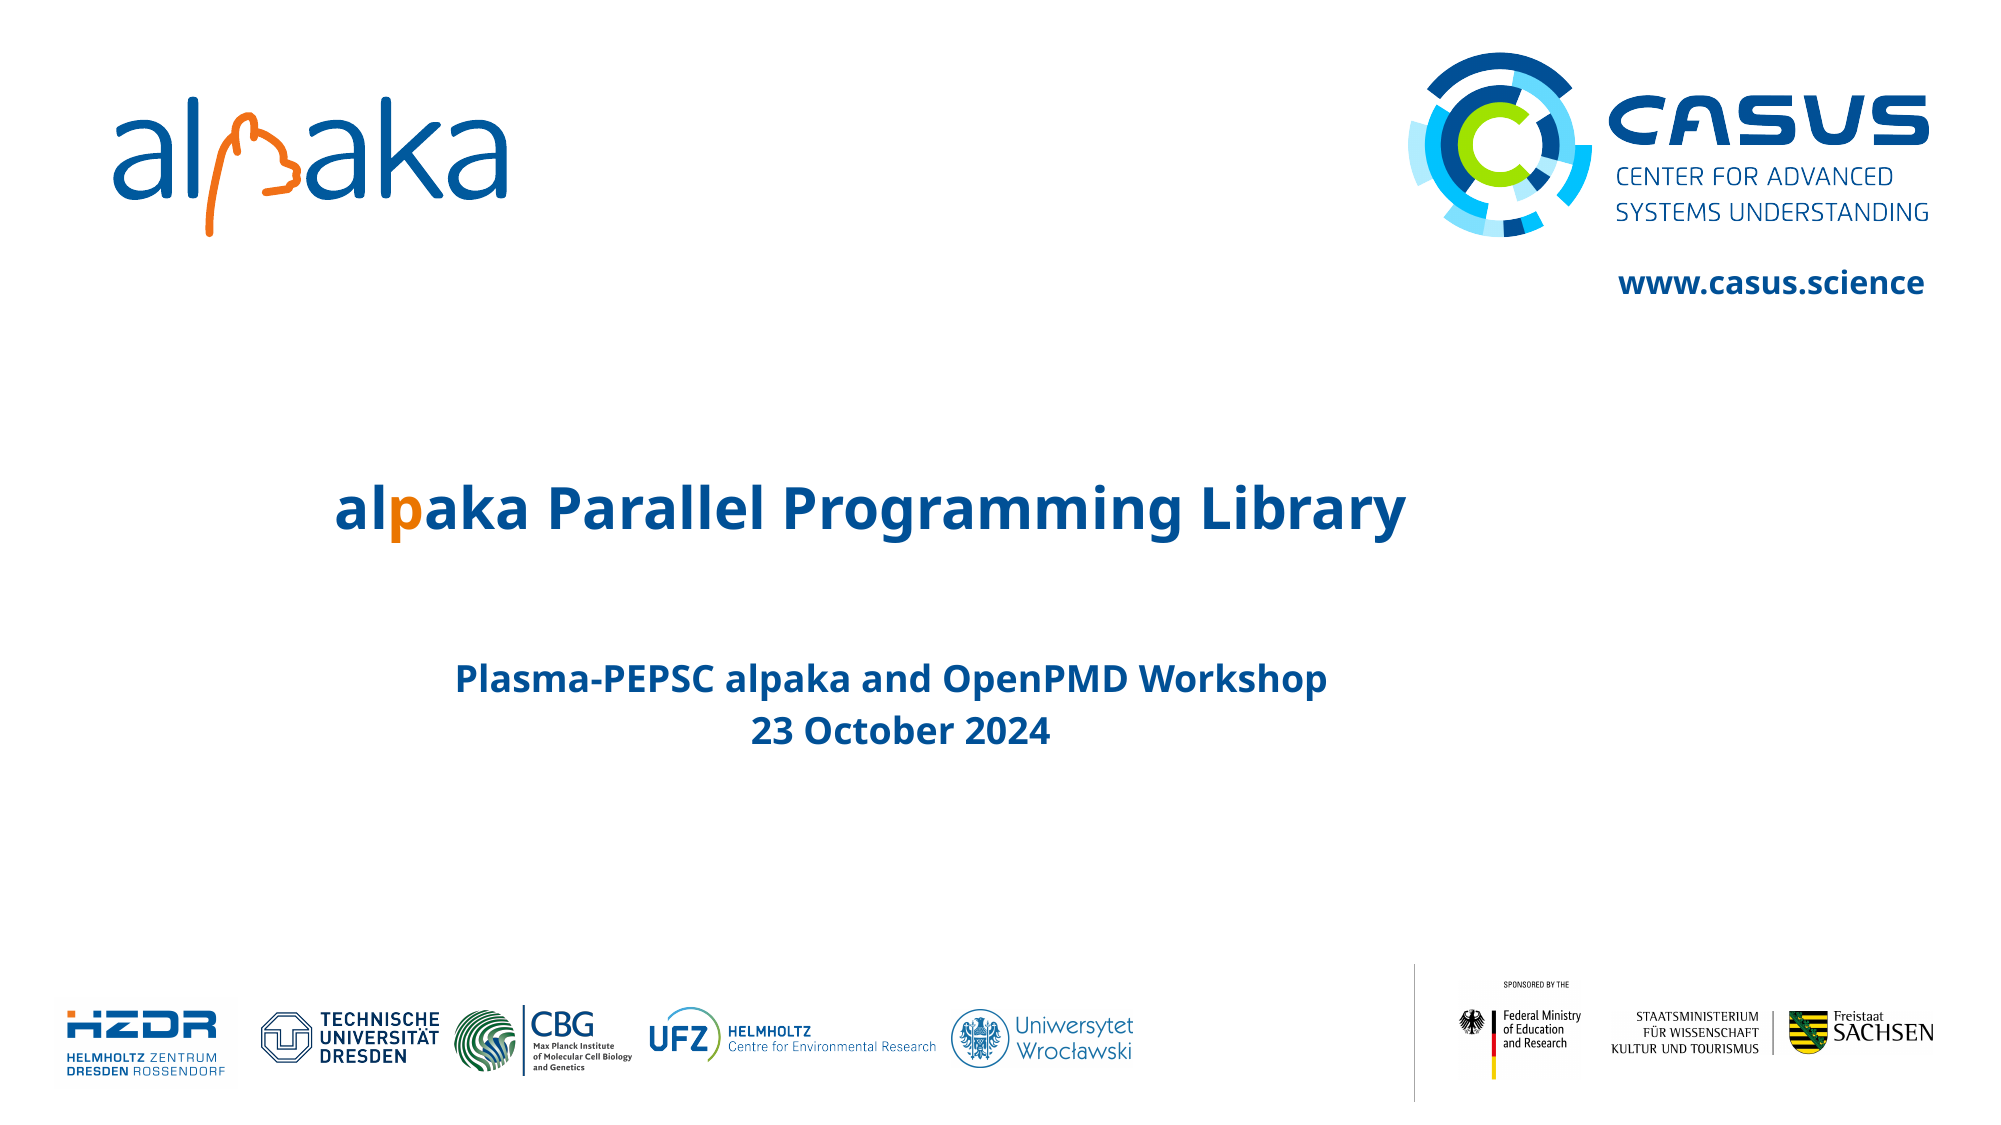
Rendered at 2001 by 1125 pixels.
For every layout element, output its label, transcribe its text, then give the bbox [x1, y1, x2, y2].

picture [261, 1012, 439, 1063]
text_box Plasma-PEPSC alpaka and OpenPMD Workshop 23 October 2024 [411, 694, 1391, 794]
picture [454, 982, 1133, 1084]
text_box alpaka Parallel Programming Library [334, 398, 1611, 694]
picture [1611, 1011, 1933, 1055]
picture [1458, 980, 1581, 1080]
picture [112, 95, 508, 239]
picture [54, 997, 238, 1089]
picture [1408, 52, 1929, 238]
